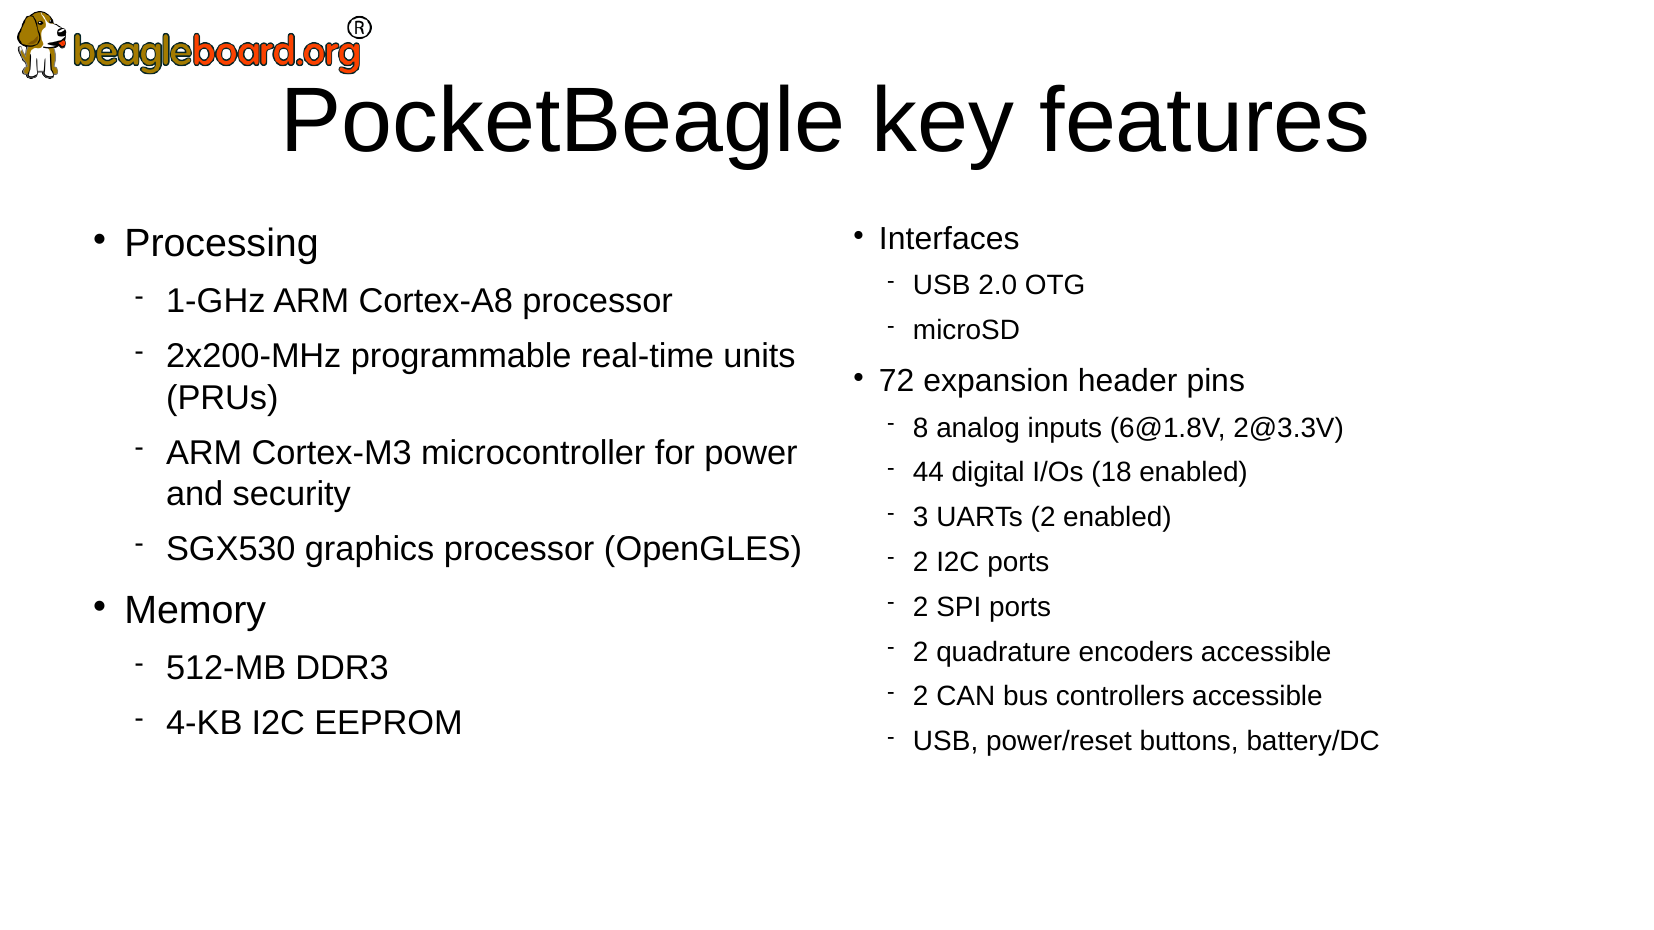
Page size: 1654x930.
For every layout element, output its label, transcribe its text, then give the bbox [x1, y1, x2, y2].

picture [17, 11, 372, 79]
text_box Processing 1-GHz ARM Cortex-A8 processor 2x200-MHz programmable real-time units (PRUs) ARM Cortex-M3 microcontroller for power and security SGX530 graphics processor (OpenGLES) Memory 512-MB DDR3 4-KB I2C EEPROM [82, 217, 809, 757]
text_box PocketBeagle key features [82, 36, 1571, 193]
text_box Interfaces USB 2.0 OTG microSD 72 expansion header pins 8 analog inputs (6@1.8V, 2@3.3V) 44 digital I/Os (18 enabled) 3 UARTs (2 enabled) 2 I2C ports 2 SPI ports 2 quadrature encoders accessible 2 CAN bus controllers accessible USB, power/reset buttons, battery/DC [844, 217, 1571, 757]
